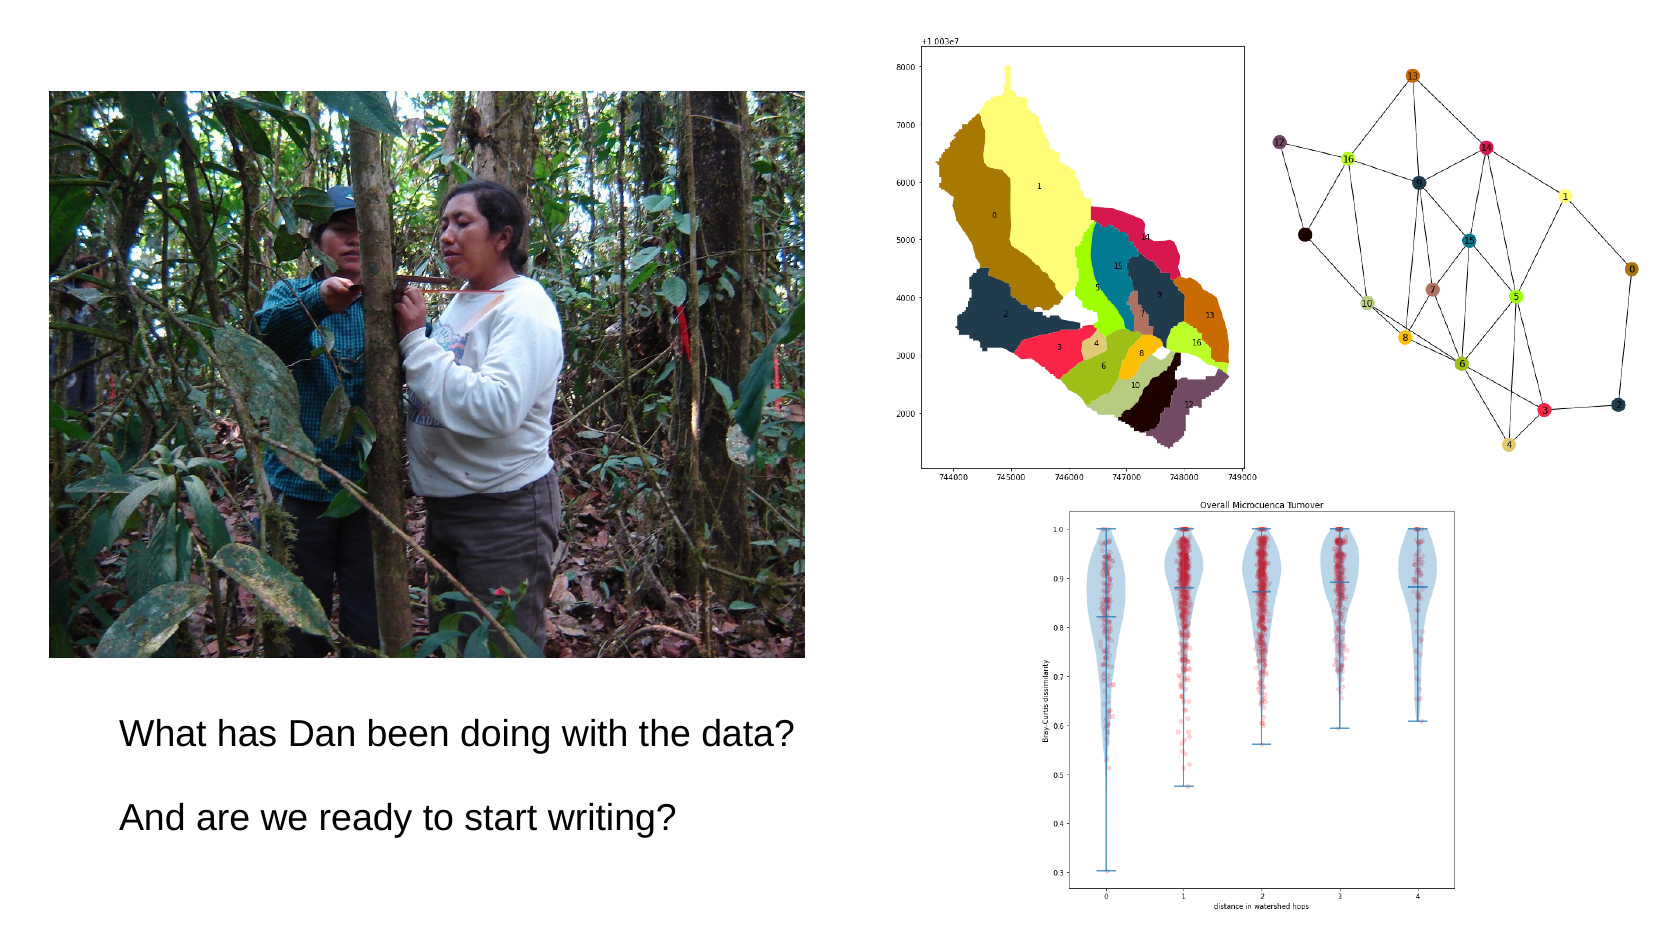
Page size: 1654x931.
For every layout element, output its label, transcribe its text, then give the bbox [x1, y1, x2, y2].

picture [1038, 496, 1459, 914]
text_box What has Dan been doing with the data? And are we ready to start writing? [104, 705, 811, 846]
picture [49, 91, 805, 658]
picture [896, 38, 1639, 480]
